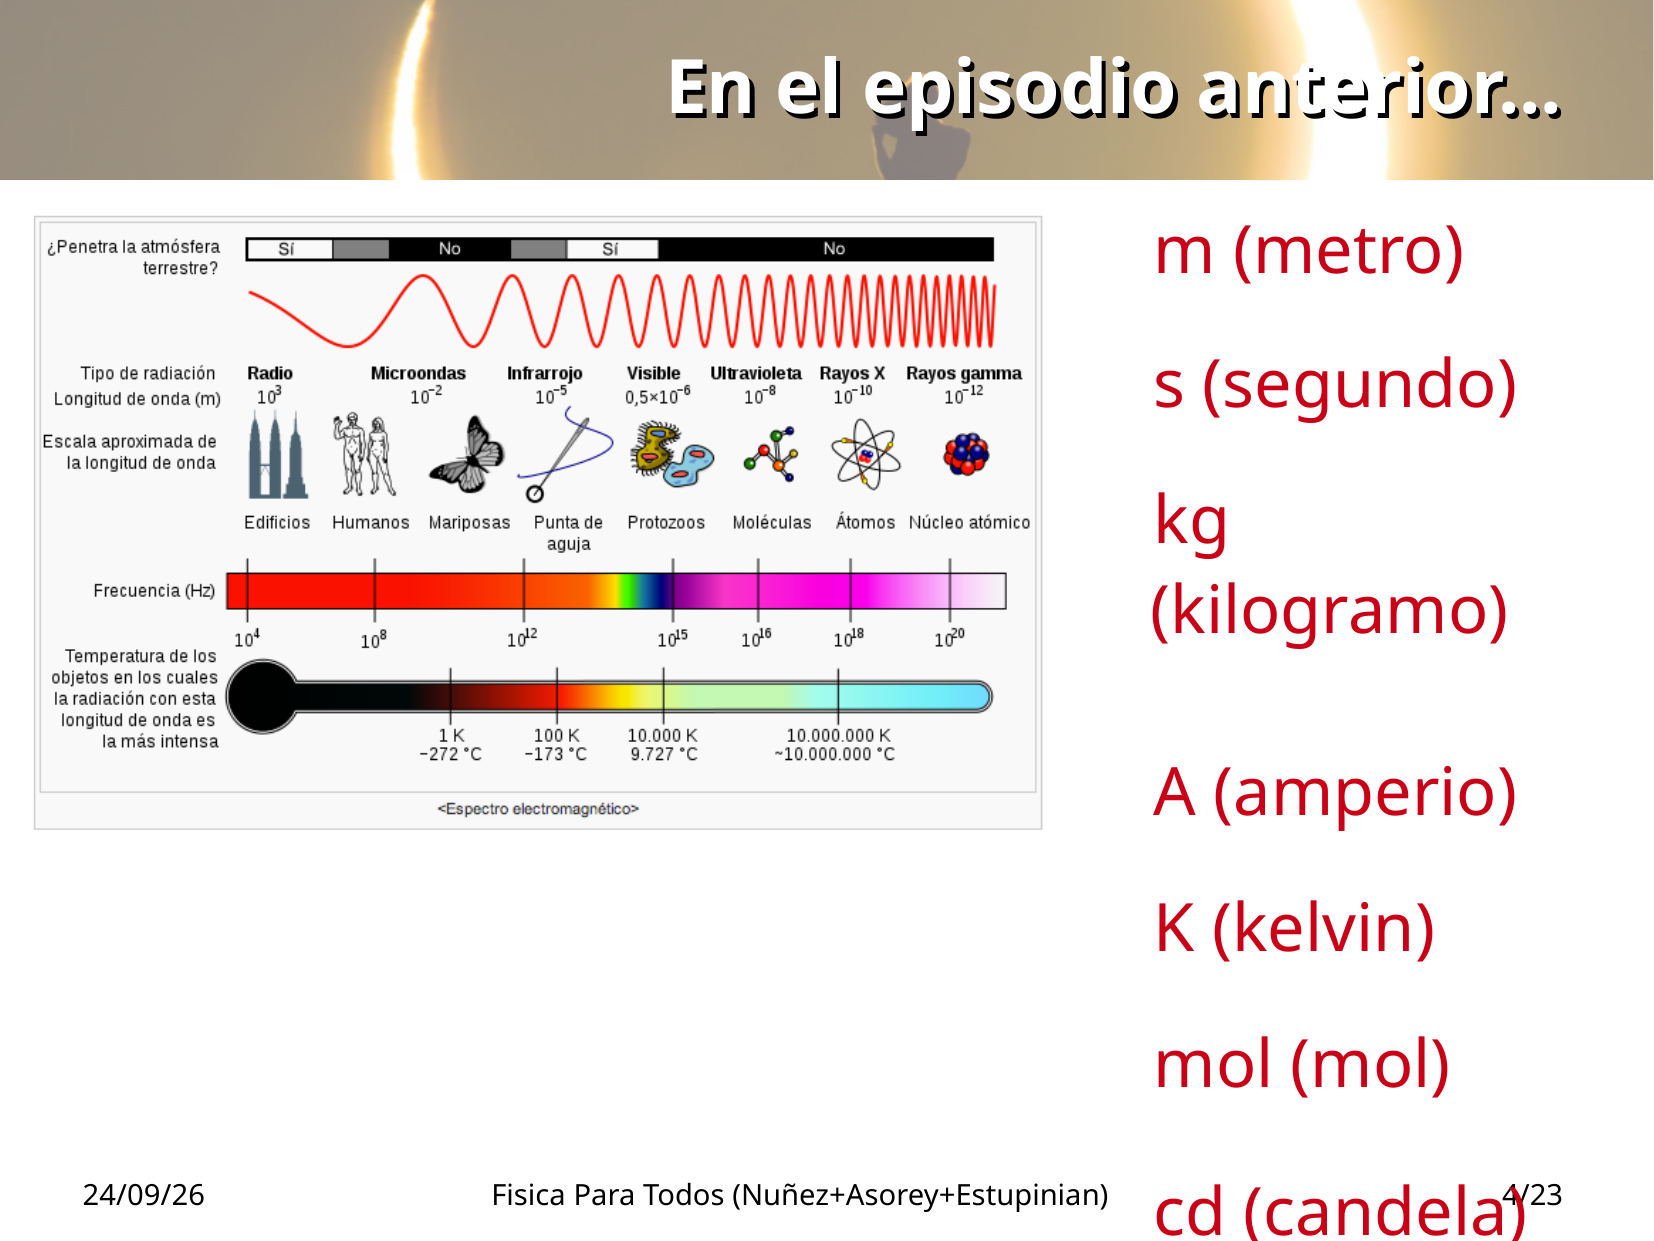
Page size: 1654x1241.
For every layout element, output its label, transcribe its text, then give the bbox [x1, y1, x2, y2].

picture [27, 209, 1051, 841]
picture [0, 0, 1654, 180]
title En el episodio anterior... [75, 19, 1564, 151]
text_box m (metro) s (segundo) kg (kilogramo) A (amperio) K (kelvin) mol (mol) cd (candela) [1065, 195, 1606, 1133]
